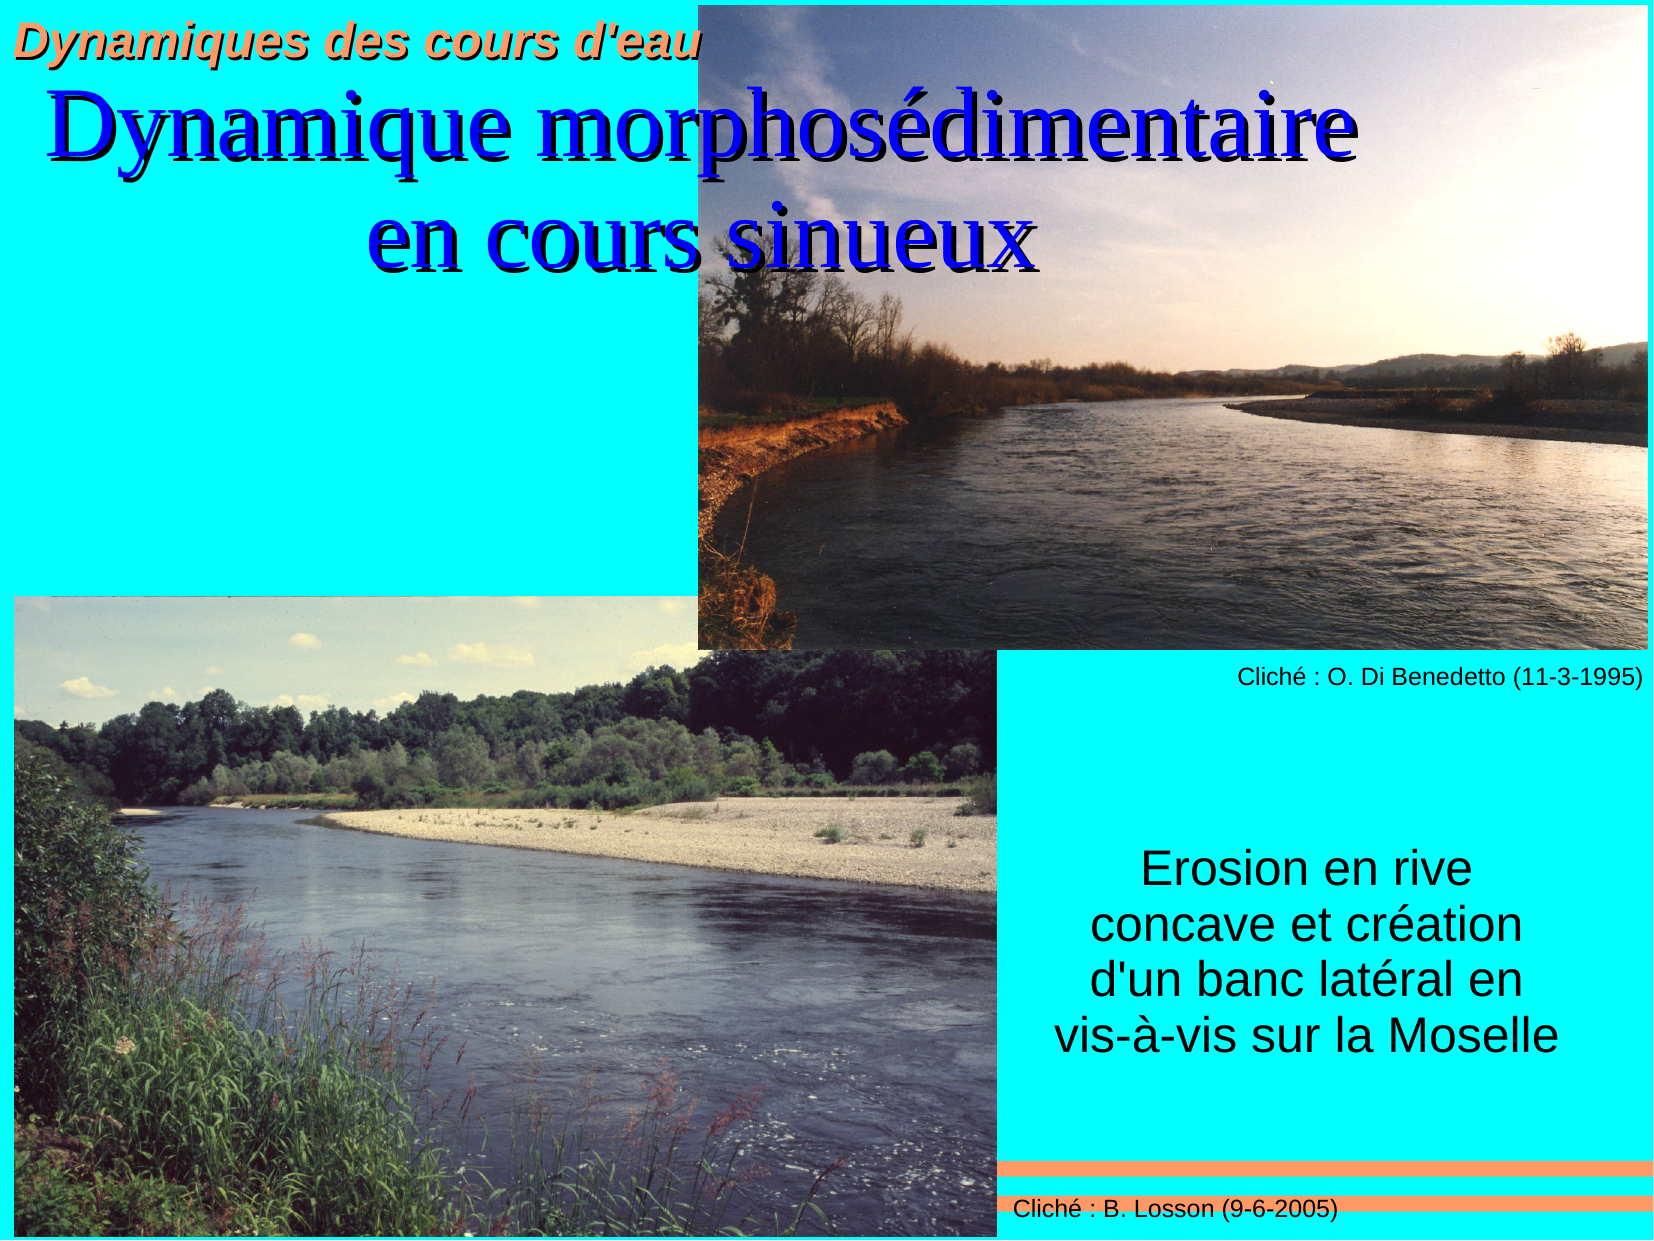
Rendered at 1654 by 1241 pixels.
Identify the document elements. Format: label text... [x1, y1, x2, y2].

text_box Dynamique morphosédimentaire en cours sinueux [29, 60, 1388, 297]
picture [14, 5, 1648, 1237]
title Dynamiques des cours d'eau [5, 4, 709, 77]
text_box Cliché : O. Di Benedetto (11-3-1995) [1222, 655, 1654, 698]
text_box Cliché : B. Losson (9-6-2005) [998, 1187, 1355, 1230]
text_box Erosion en rive concave et création d'un banc latéral en vis-à-vis sur la Moselle [1039, 832, 1595, 1071]
